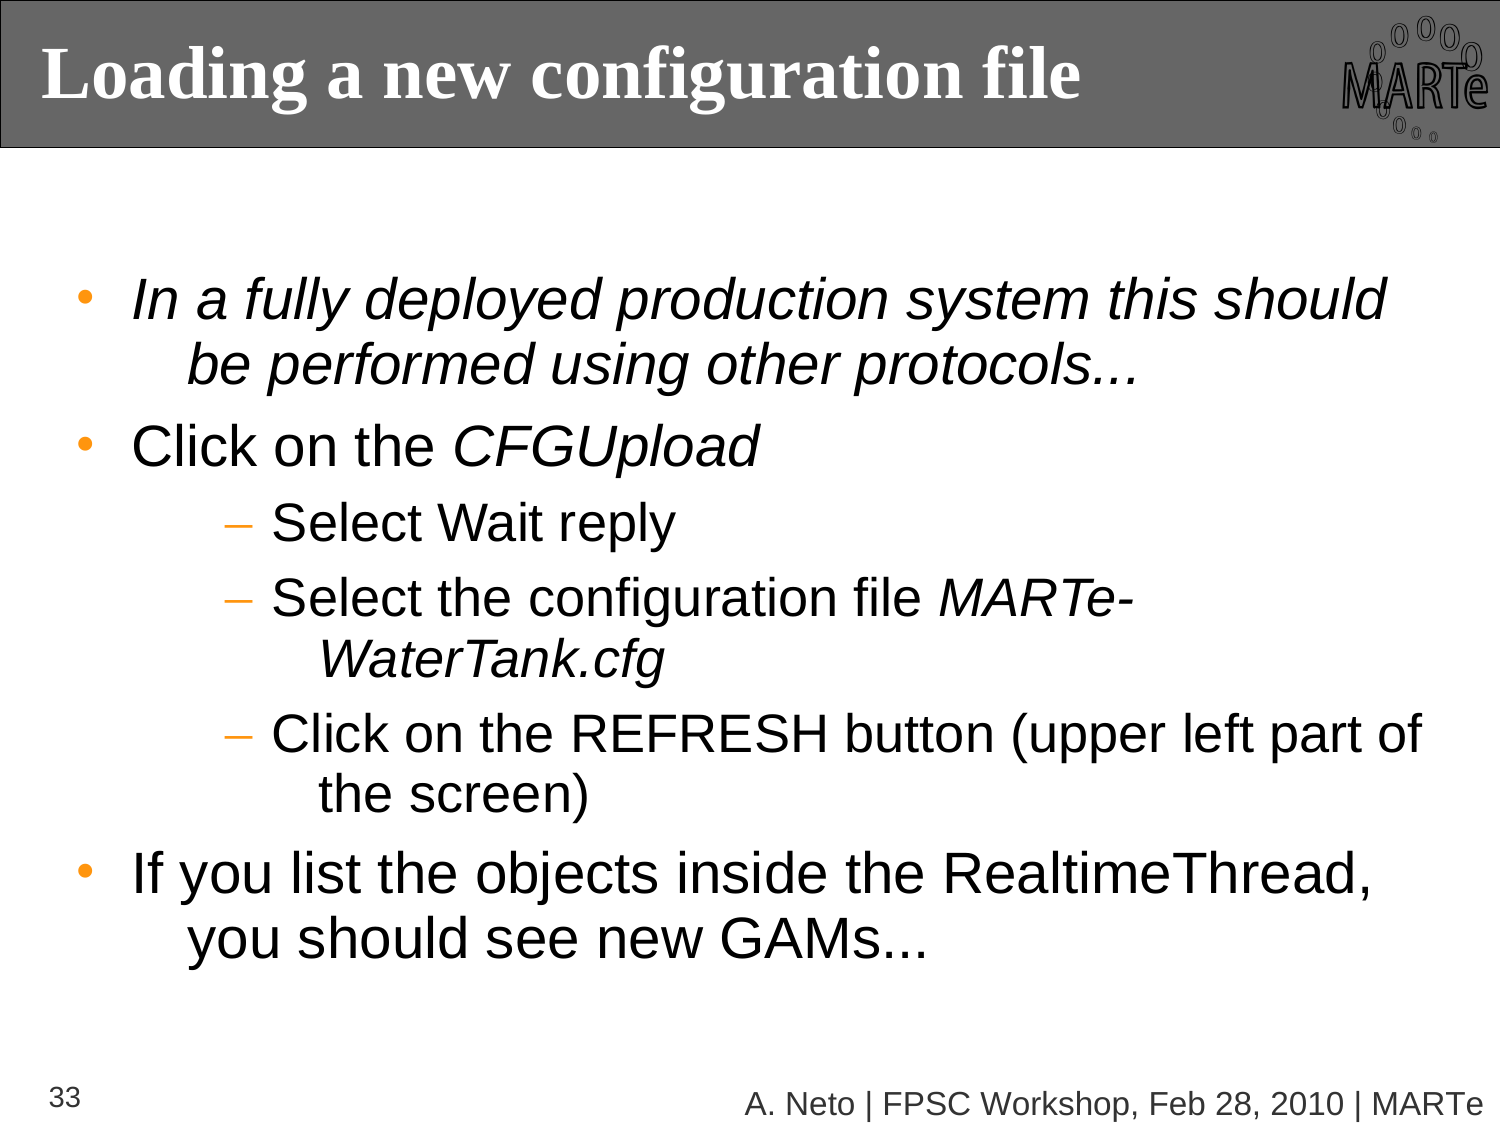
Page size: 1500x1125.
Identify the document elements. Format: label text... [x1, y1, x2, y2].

picture [1340, 0, 1489, 148]
list In a fully deployed production system this should be performed using other protocols... Click on the CFGUpload Select Wait reply Select the configuration file MARTe-WaterTank.cfg Click on the REFRESH button (upper left part of the screen) If you list the objects inside the RealtimeThread, you should see new GAMs... [75, 262, 1425, 975]
title Loading a new configuration file [41, 7, 1329, 141]
